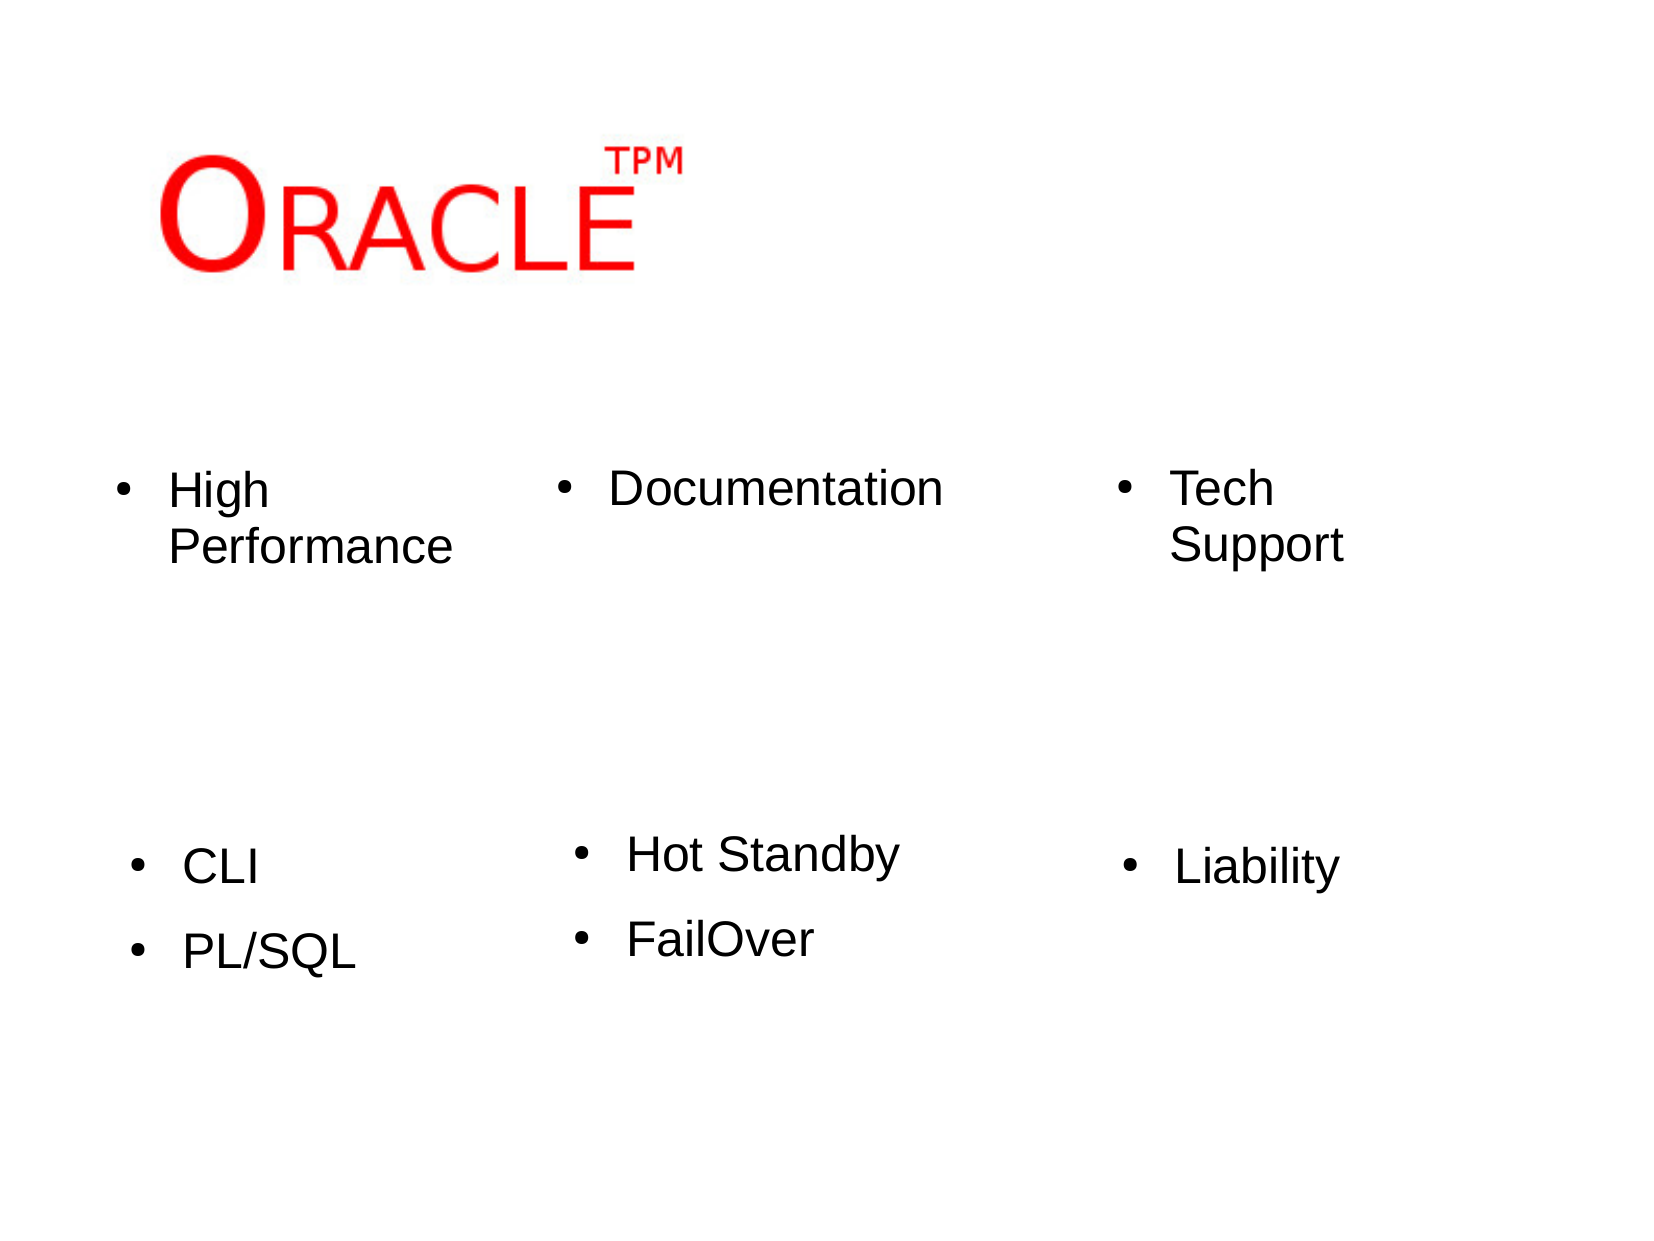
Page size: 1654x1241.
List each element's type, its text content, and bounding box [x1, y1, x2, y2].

list CLI PL/SQL [111, 838, 591, 1182]
list High Performance [97, 462, 485, 806]
list Liability [1103, 838, 1583, 1182]
list Tech Support [1098, 460, 1441, 804]
list Documentation [538, 460, 1075, 804]
list Hot Standby FailOver [555, 826, 1035, 1170]
picture [134, 118, 697, 300]
